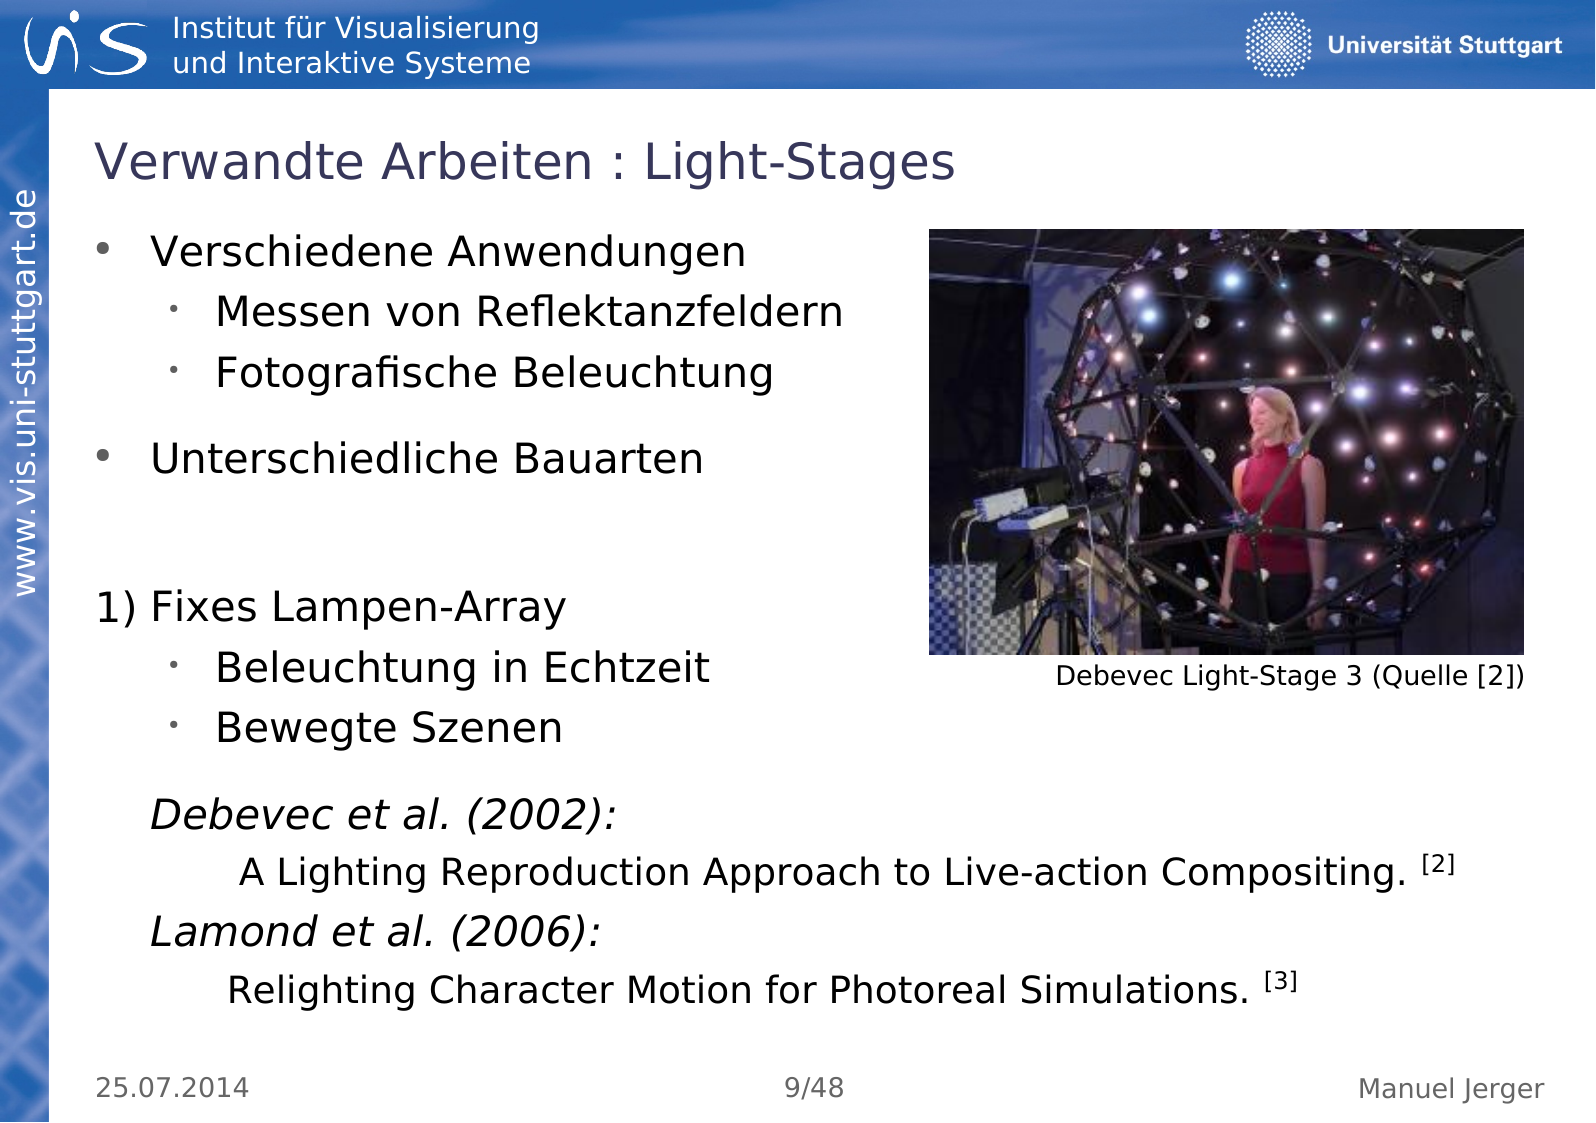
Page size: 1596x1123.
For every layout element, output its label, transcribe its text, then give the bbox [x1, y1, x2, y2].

text_box Debevec Light-Stage 3 (Quelle [2]) [935, 658, 1596, 724]
picture [24, 0, 1596, 89]
title Verwandte Arbeiten : Light-Stages [94, 117, 1534, 201]
picture [0, 0, 49, 1122]
list Verschiedene Anwendungen Messen von Reflektanzfeldern Fotografische Beleuchtung Unterschiedliche Bauarten Fixes Lampen-Array Beleuchtung in Echtzeit Bewegte Szenen Debevec et al. (2002): A Lighting Reproduction Approach to Live-action Compositing. [2] Lamond et al. (2006): Relighting Character Motion for Photoreal Simulations. [3] [94, 224, 1548, 1052]
picture [929, 229, 1524, 655]
text_box 1) [39, 580, 166, 646]
